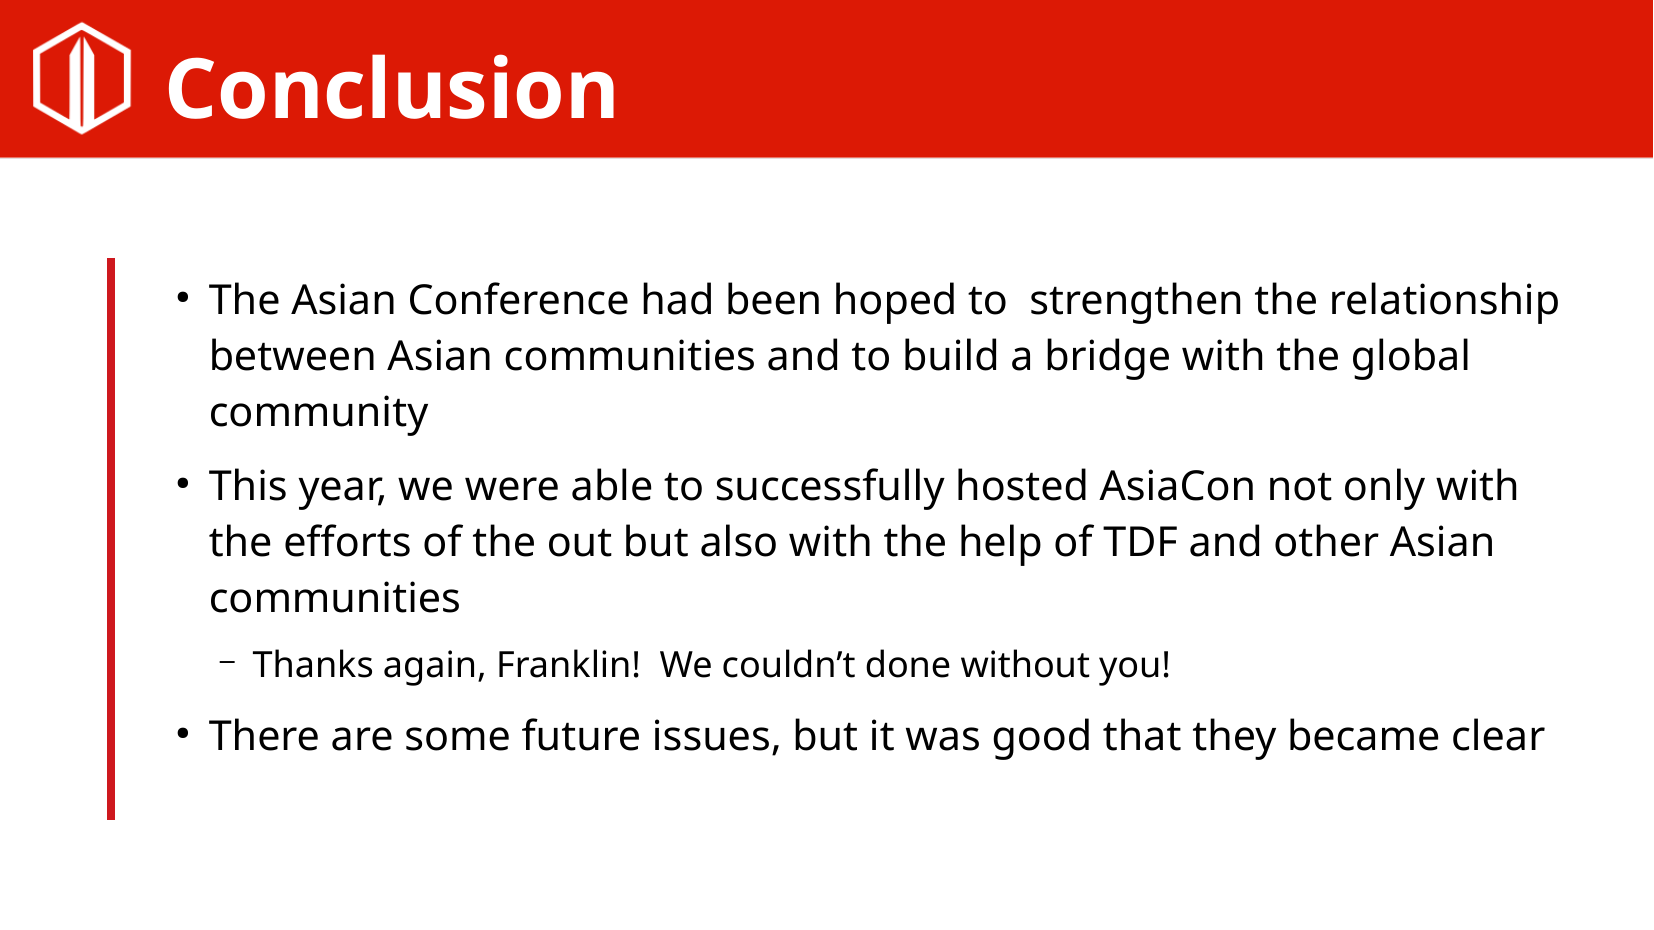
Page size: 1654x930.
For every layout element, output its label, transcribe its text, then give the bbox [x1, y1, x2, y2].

title Conclusion [164, 36, 1571, 136]
picture [0, 0, 1653, 930]
list The Asian Conference had been hoped to strengthen the relationship between Asian communities and to build a bridge with the global community This year, we were able to successfully hosted AsiaCon not only with the efforts of the out but also with the help of TDF and other Asian communities Thanks again, Franklin! We couldn’t done without you! There are some future issues, but it was good that they became clear [164, 270, 1571, 810]
